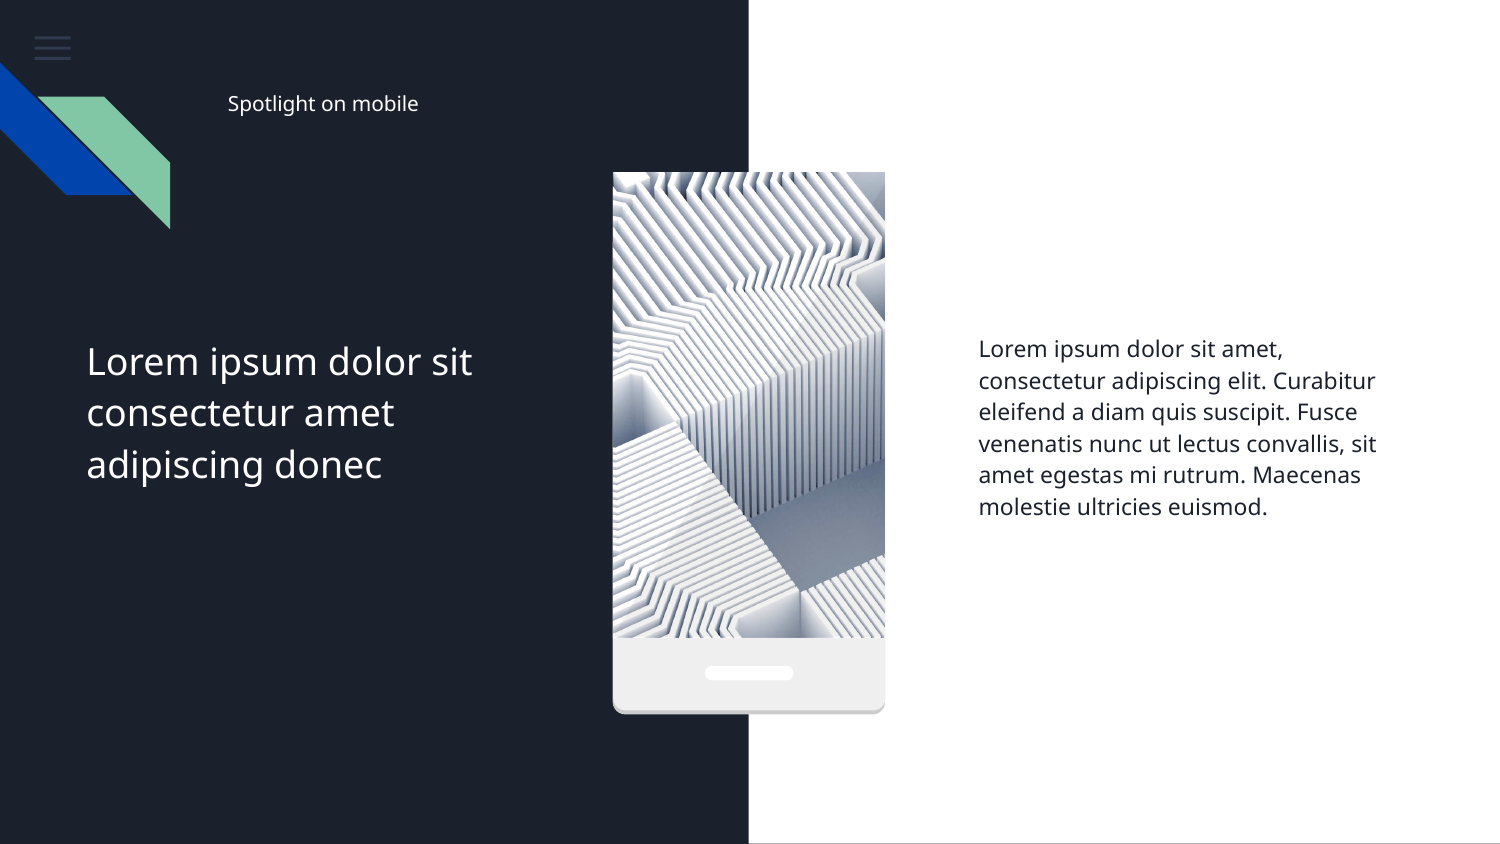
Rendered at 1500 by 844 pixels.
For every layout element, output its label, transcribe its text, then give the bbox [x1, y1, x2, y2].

title Lorem ipsum dolor sit consectetur amet adipiscing donec [71, 315, 538, 611]
picture [612, 172, 885, 636]
text_box [612, 181, 886, 715]
list Lorem ipsum dolor sit amet, consectetur adipiscing elit. Curabitur eleifend a diam quis suscipit. Fusce venenatis nunc ut lectus convallis, sit amet egestas mi rutrum. Maecenas molestie ultricies euismod. [963, 315, 1431, 611]
title Spotlight on mobile [212, 75, 706, 160]
